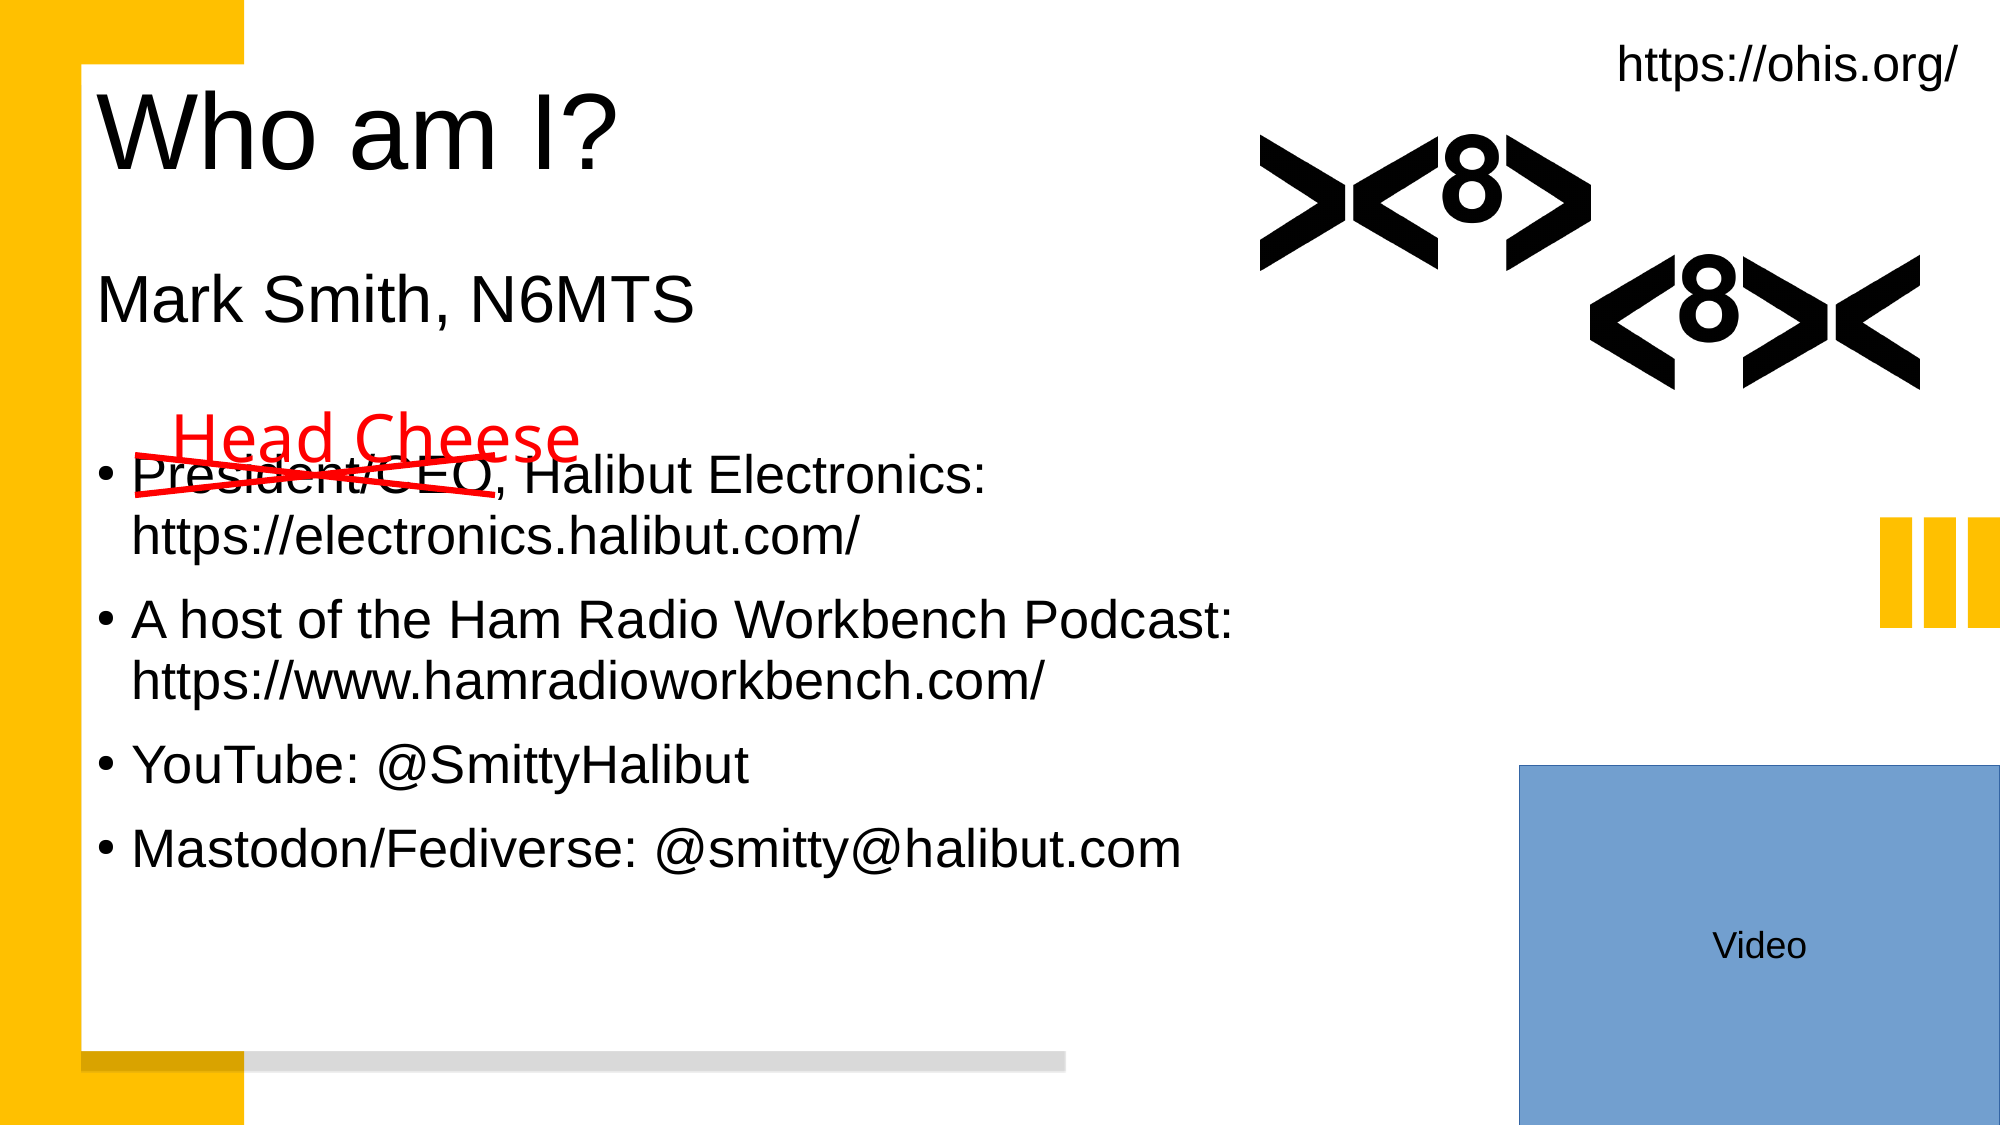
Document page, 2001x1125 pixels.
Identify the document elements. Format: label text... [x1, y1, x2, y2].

text_box https://ohis.org/ [1590, 29, 1974, 105]
text_box [0, 0, 2000, 1125]
text_box Video [1519, 765, 2000, 1125]
picture [1260, 134, 1921, 390]
text_box Who am I? [81, 64, 1921, 201]
text_box Head Cheese [156, 383, 481, 465]
text_box Mark Smith, N6MTS President/CEO, Halibut Electronics: https://electronics.halibut.com/ A host of the Ham Radio Workbench Podcast: https://www.hamradioworkbench.com/ YouTube: @SmittyHalibut Mastodon/Fediverse: @smitty@halibut.com [81, 254, 1516, 1036]
